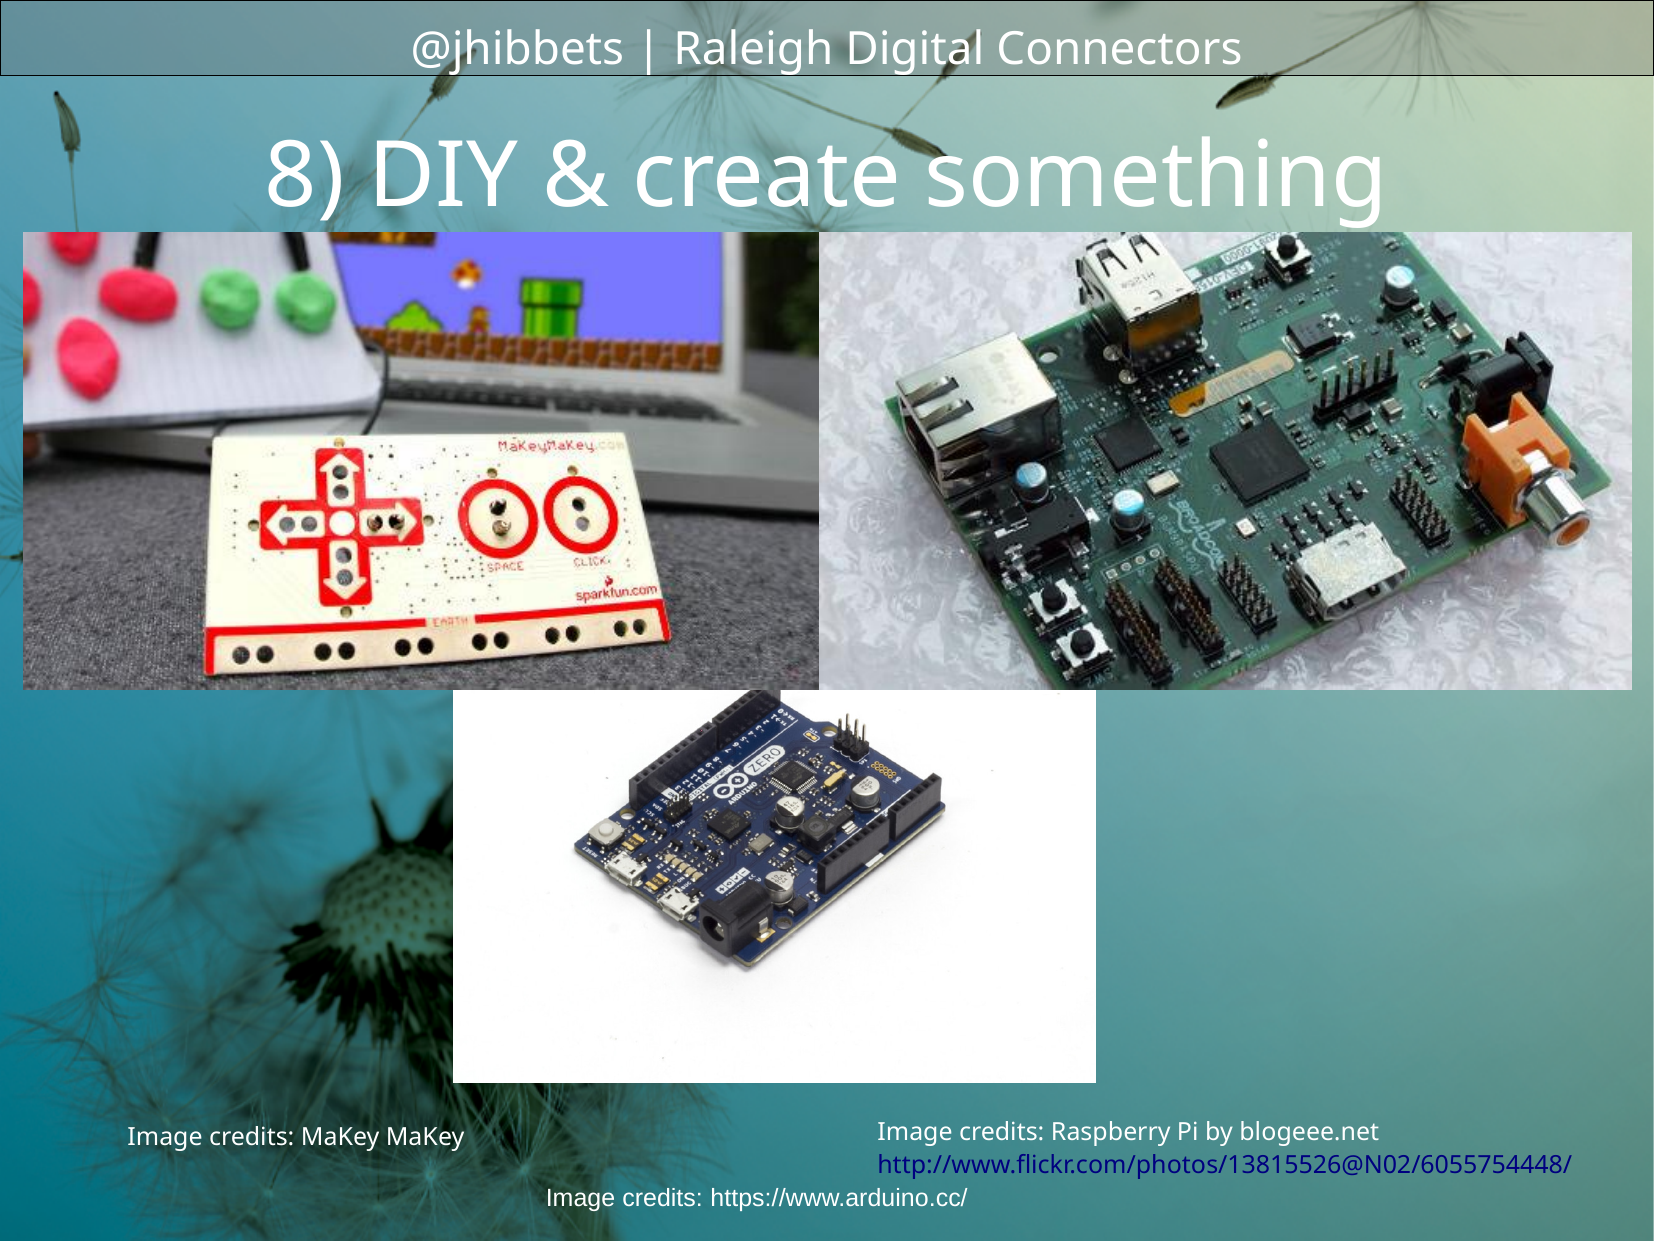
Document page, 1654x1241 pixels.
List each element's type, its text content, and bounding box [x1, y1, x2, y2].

text_box Image credits: Raspberry Pi by blogeee.net http://www.flickr.com/photos/13815526@N02/6055754448/ [862, 1105, 1598, 1177]
text_box Image credits: MaKey MaKey [112, 1111, 487, 1155]
text_box Image credits: https://www.arduino.cc/ [531, 1176, 991, 1220]
picture [0, 76, 1654, 1241]
title 8) DIY & create something [82, 67, 1571, 232]
